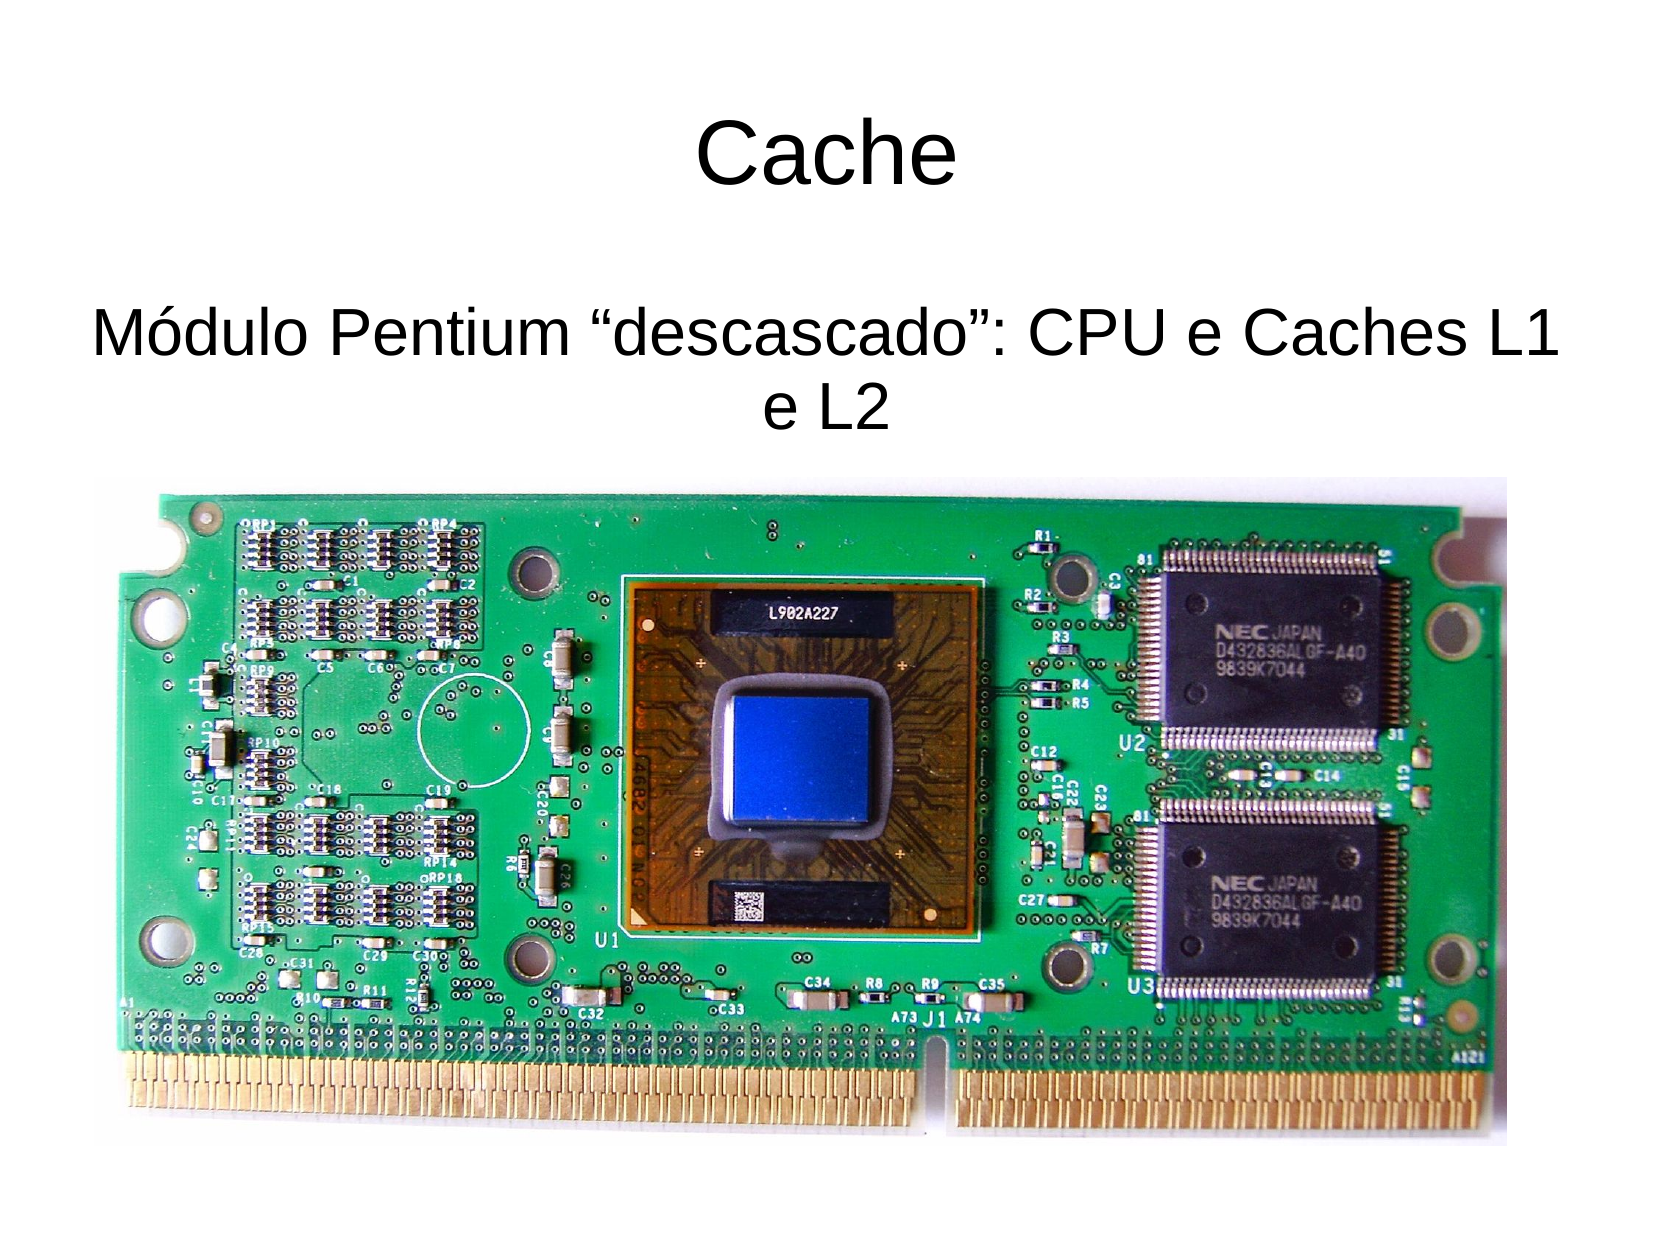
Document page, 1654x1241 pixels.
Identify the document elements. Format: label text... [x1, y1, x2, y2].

title Cache [82, 49, 1571, 257]
picture [94, 477, 1507, 1146]
subtitle Módulo Pentium “descascado”: CPU e Caches L1 e L2 [82, 290, 1571, 449]
